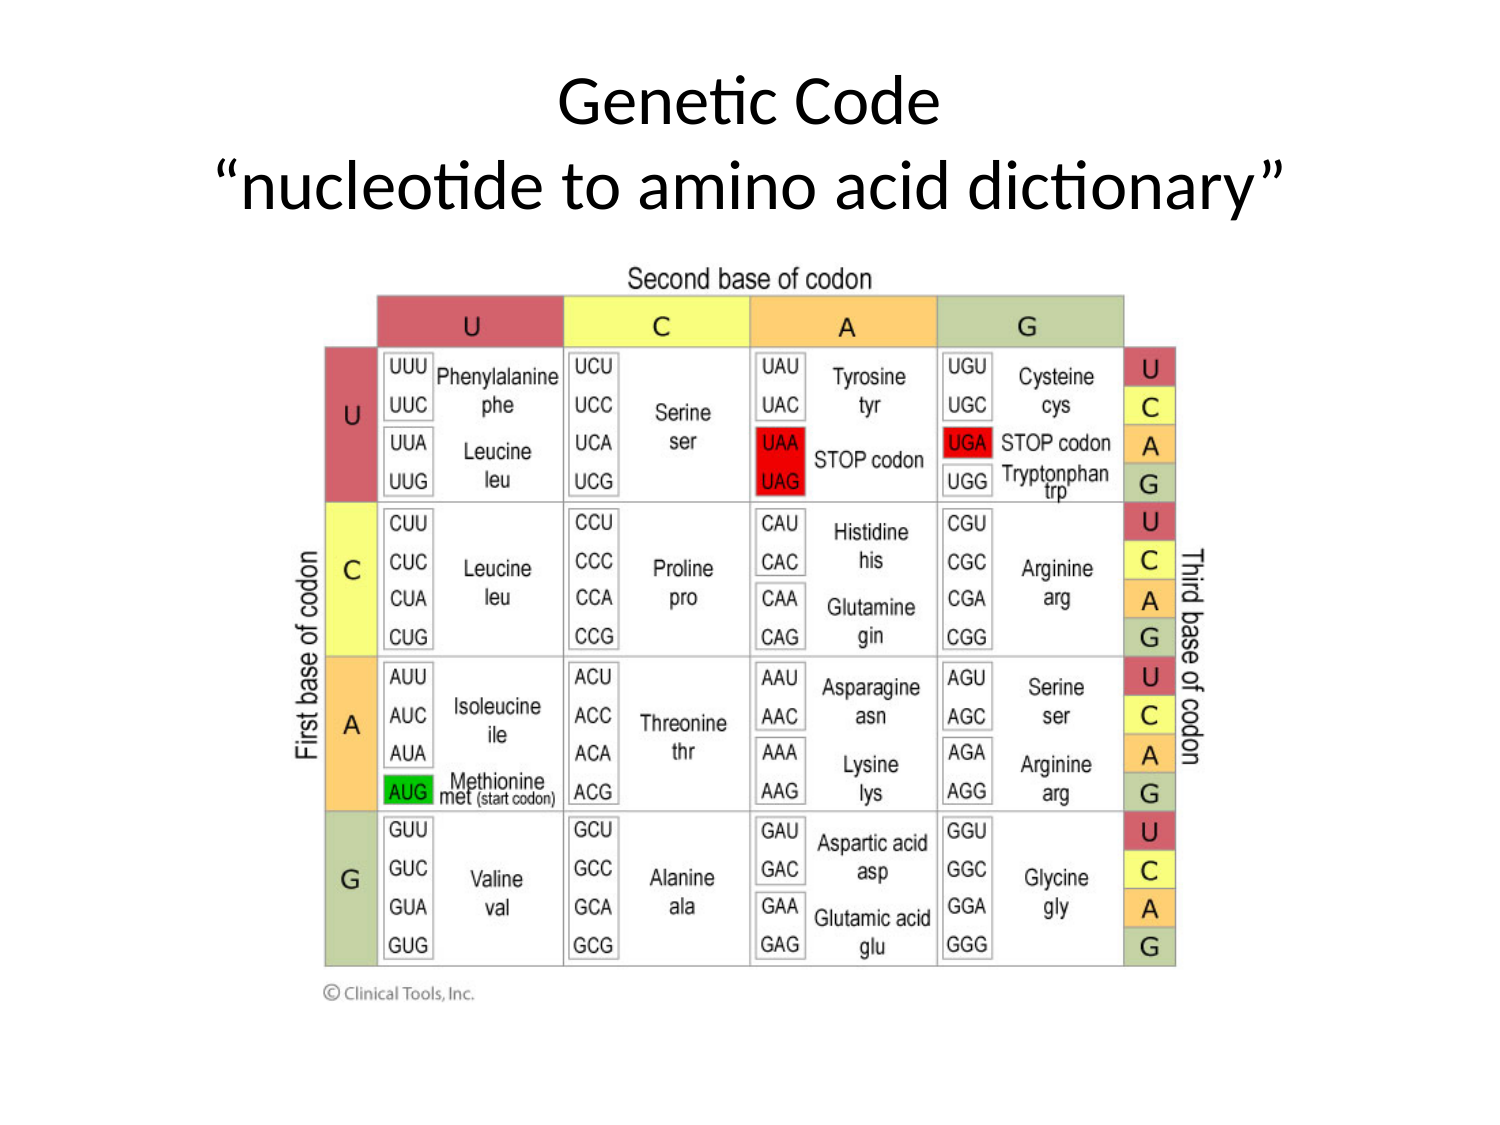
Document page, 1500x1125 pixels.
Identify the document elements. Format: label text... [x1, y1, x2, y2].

picture [75, 262, 1425, 1005]
title Genetic Code “nucleotide to amino acid dictionary” [75, 45, 1425, 233]
